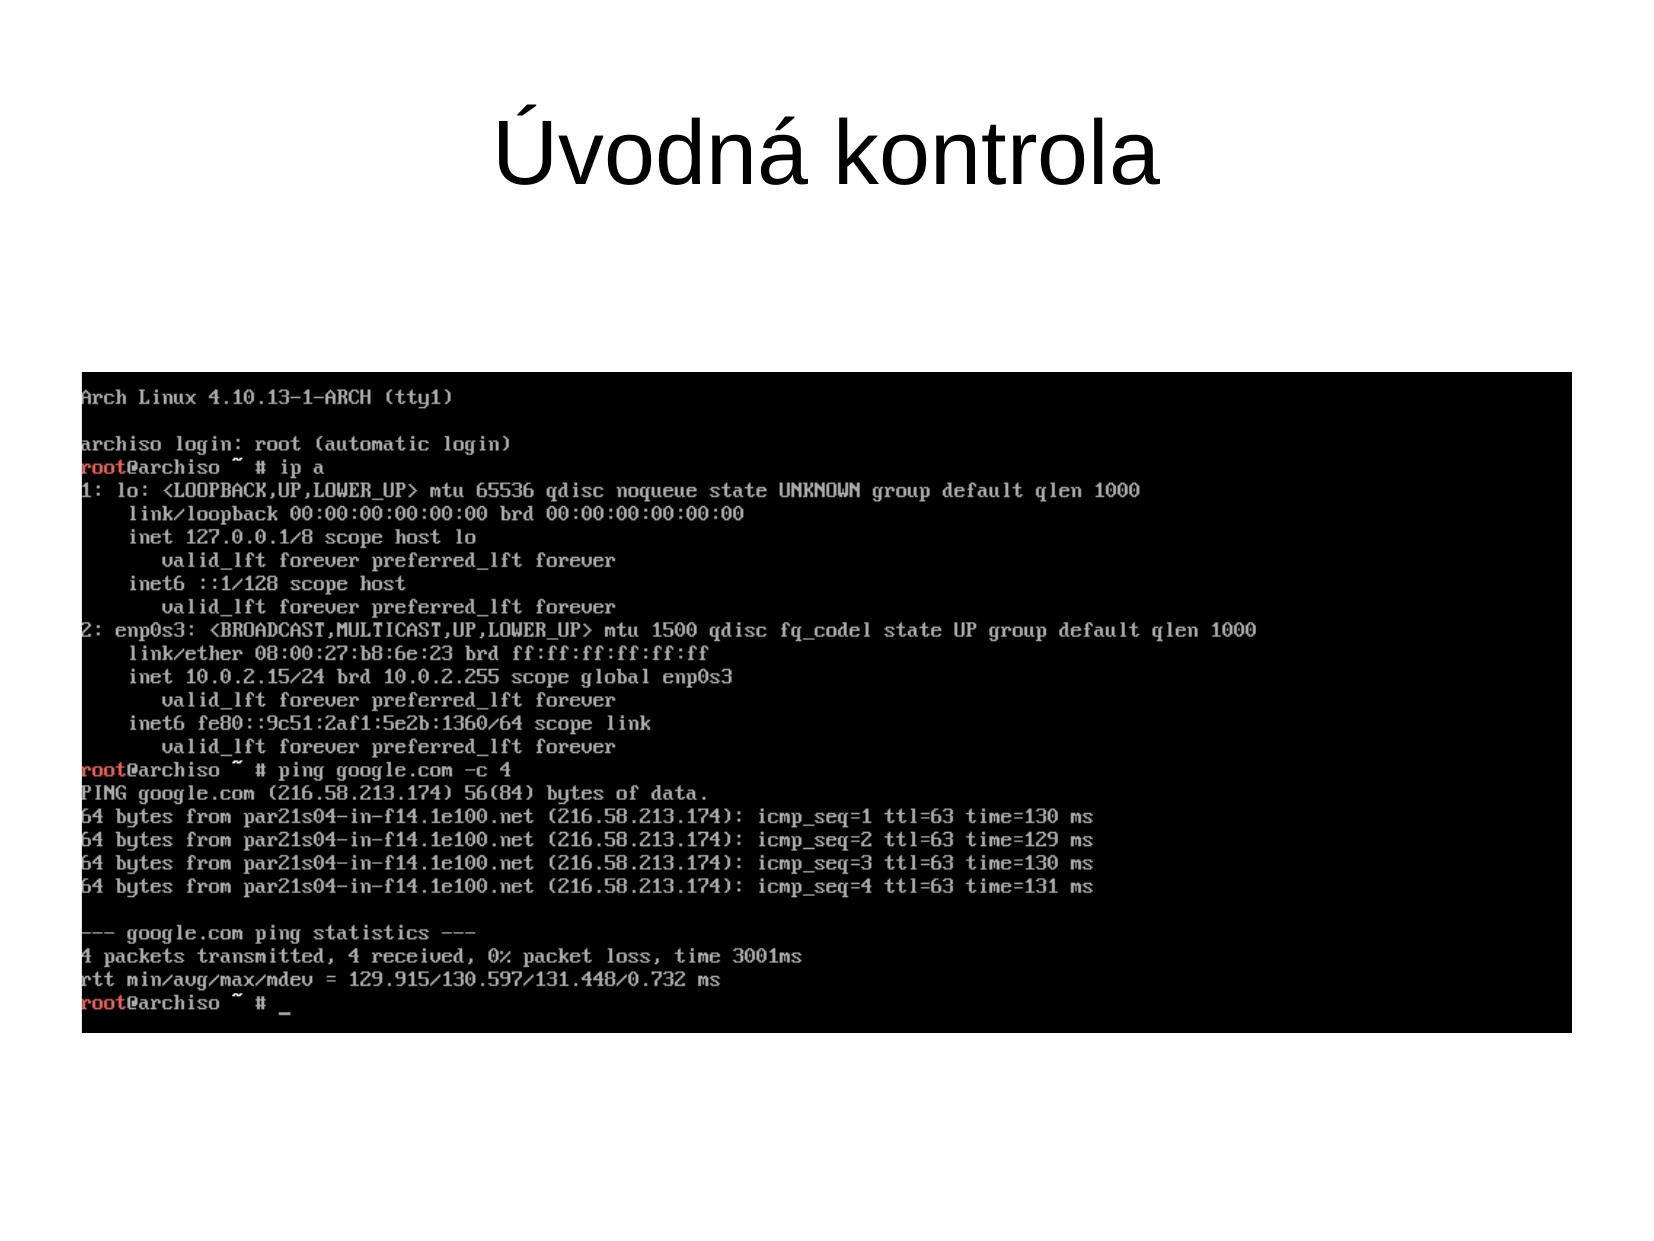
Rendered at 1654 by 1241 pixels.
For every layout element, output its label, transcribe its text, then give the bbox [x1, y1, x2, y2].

picture [81, 372, 1572, 1033]
title Úvodná kontrola [82, 49, 1571, 257]
